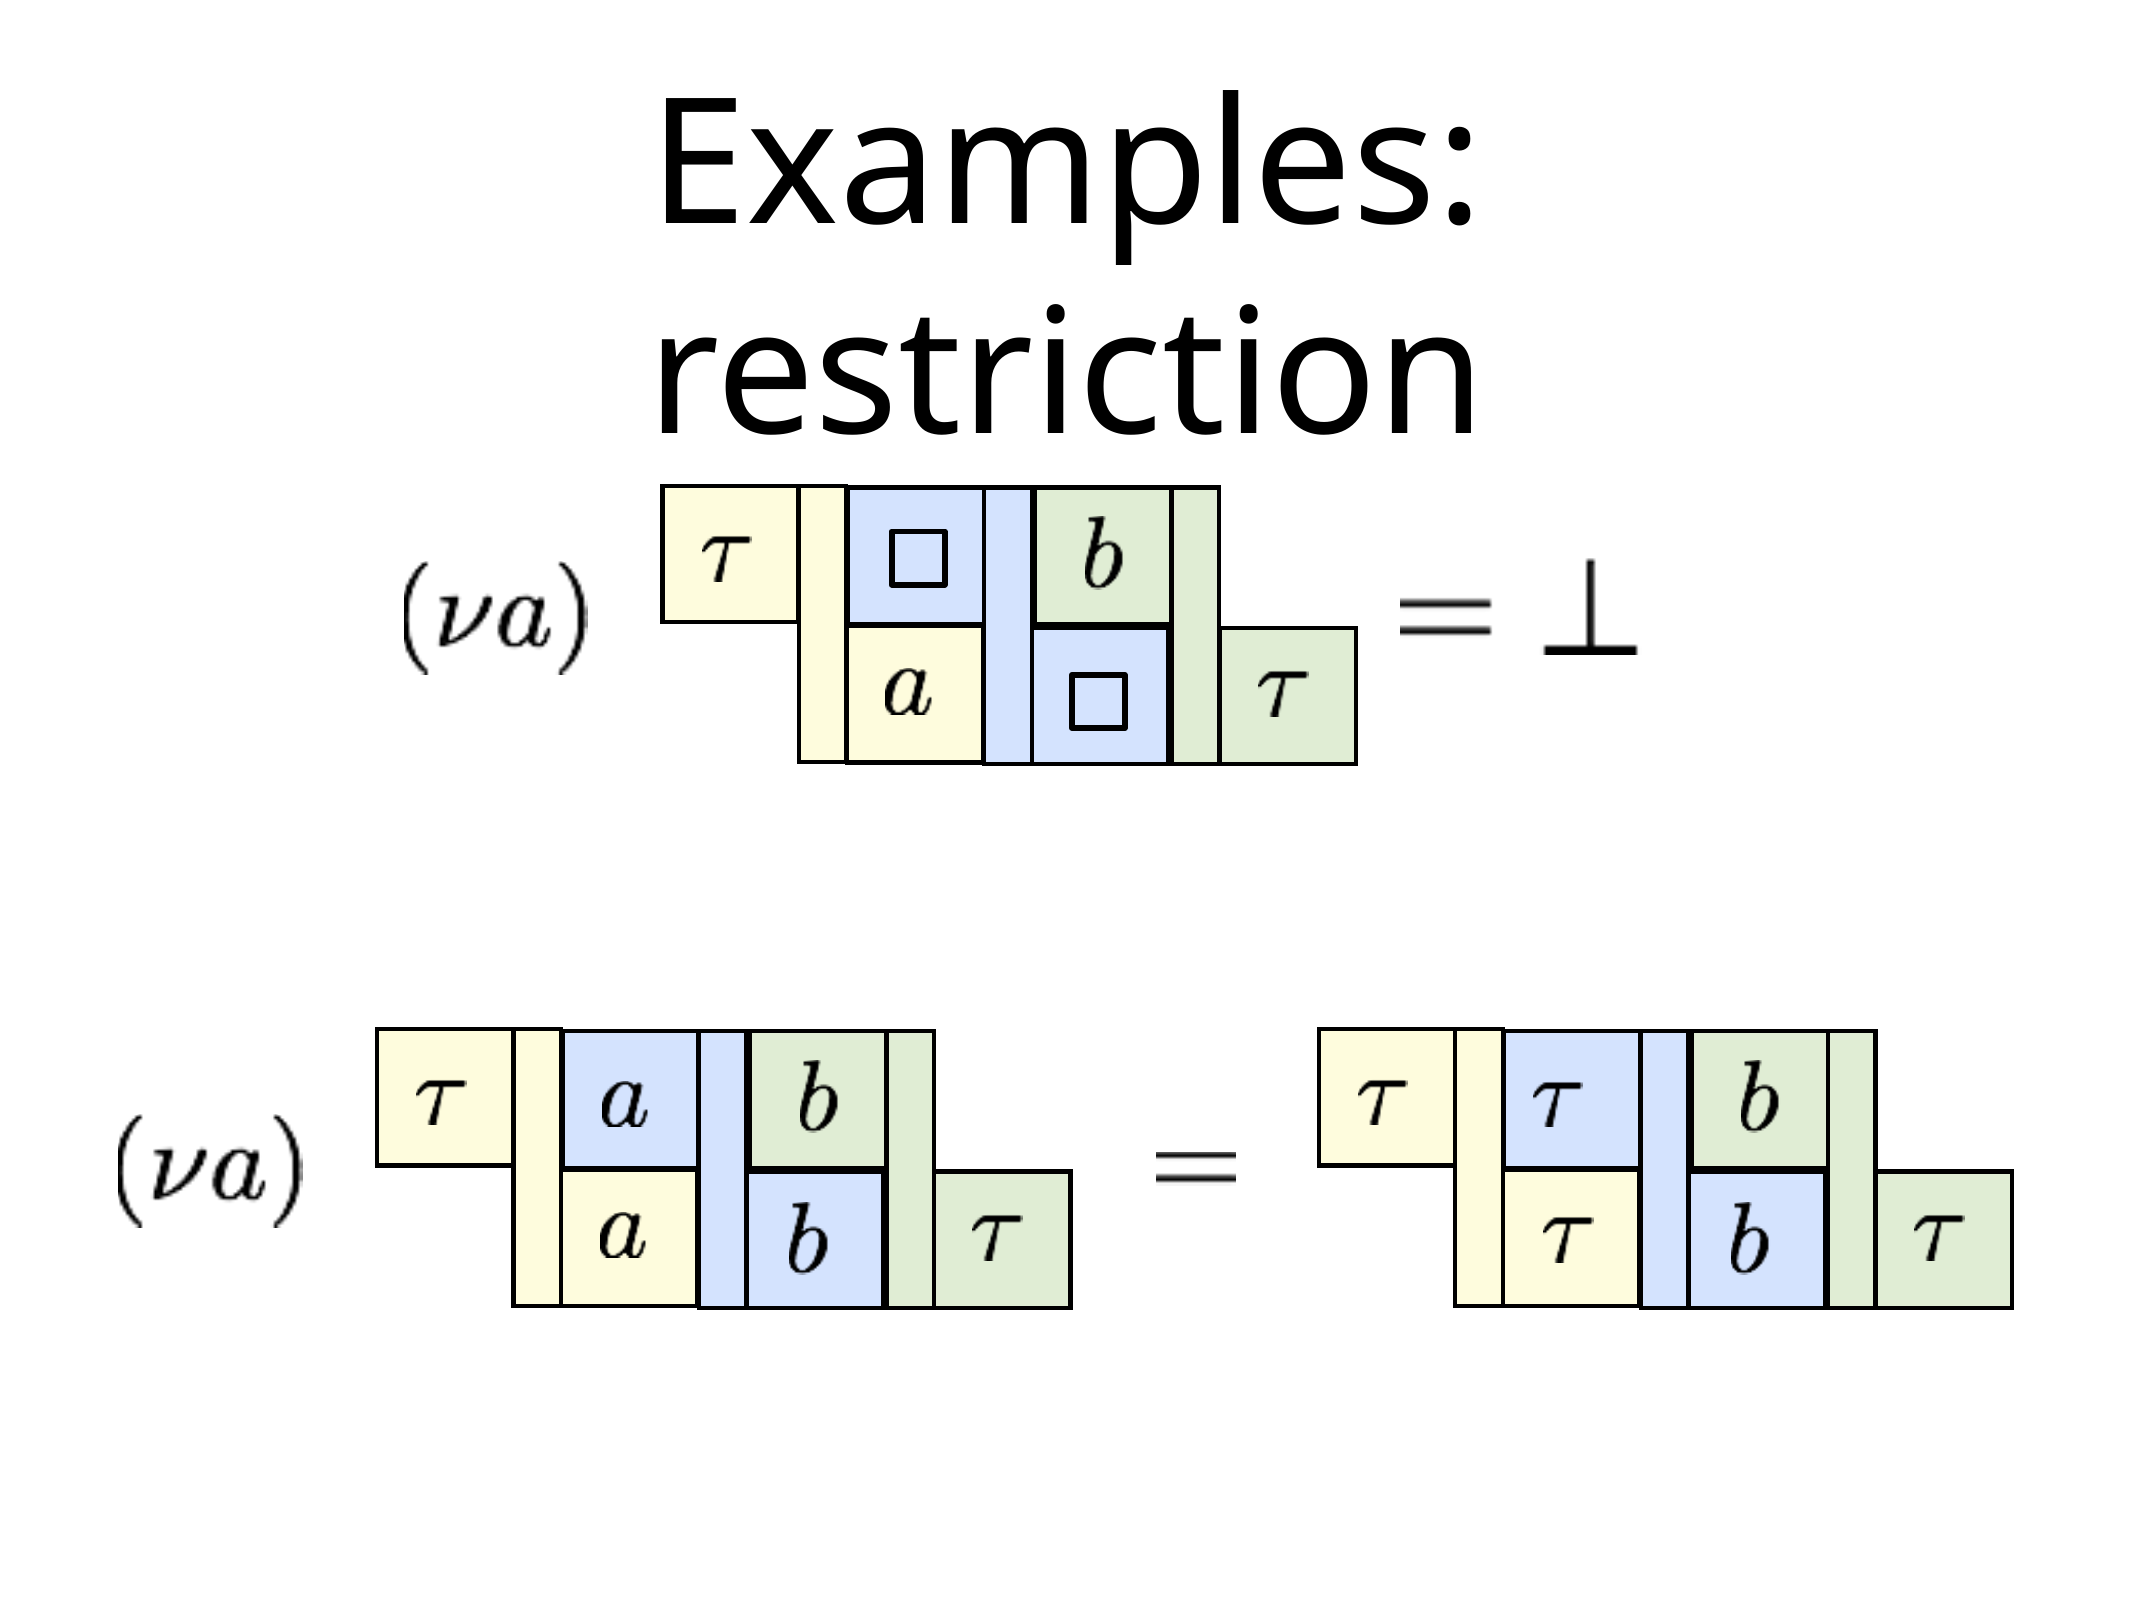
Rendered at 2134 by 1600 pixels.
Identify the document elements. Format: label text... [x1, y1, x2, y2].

picture [1741, 1060, 1781, 1133]
text_box [749, 1031, 1071, 1309]
picture [1258, 670, 1309, 717]
picture [600, 1212, 648, 1259]
picture [789, 1202, 830, 1275]
text_box [662, 485, 1169, 765]
picture [1400, 558, 1642, 655]
text_box [1691, 1031, 2013, 1309]
text_box [1318, 1029, 1825, 1309]
picture [404, 561, 588, 675]
title Examples: restriction [208, 41, 1925, 442]
picture [1085, 516, 1125, 590]
picture [702, 535, 752, 582]
picture [1914, 1214, 1965, 1261]
text_box [1035, 487, 1356, 765]
picture [1543, 1216, 1594, 1263]
picture [800, 1060, 840, 1133]
picture [602, 1081, 650, 1128]
text_box [377, 1029, 883, 1309]
picture [1533, 1081, 1583, 1127]
picture [416, 1079, 467, 1125]
picture [118, 1114, 303, 1228]
picture [1358, 1079, 1408, 1125]
picture [1156, 1152, 1236, 1186]
picture [885, 668, 934, 715]
picture [972, 1214, 1023, 1261]
picture [1731, 1202, 1771, 1275]
